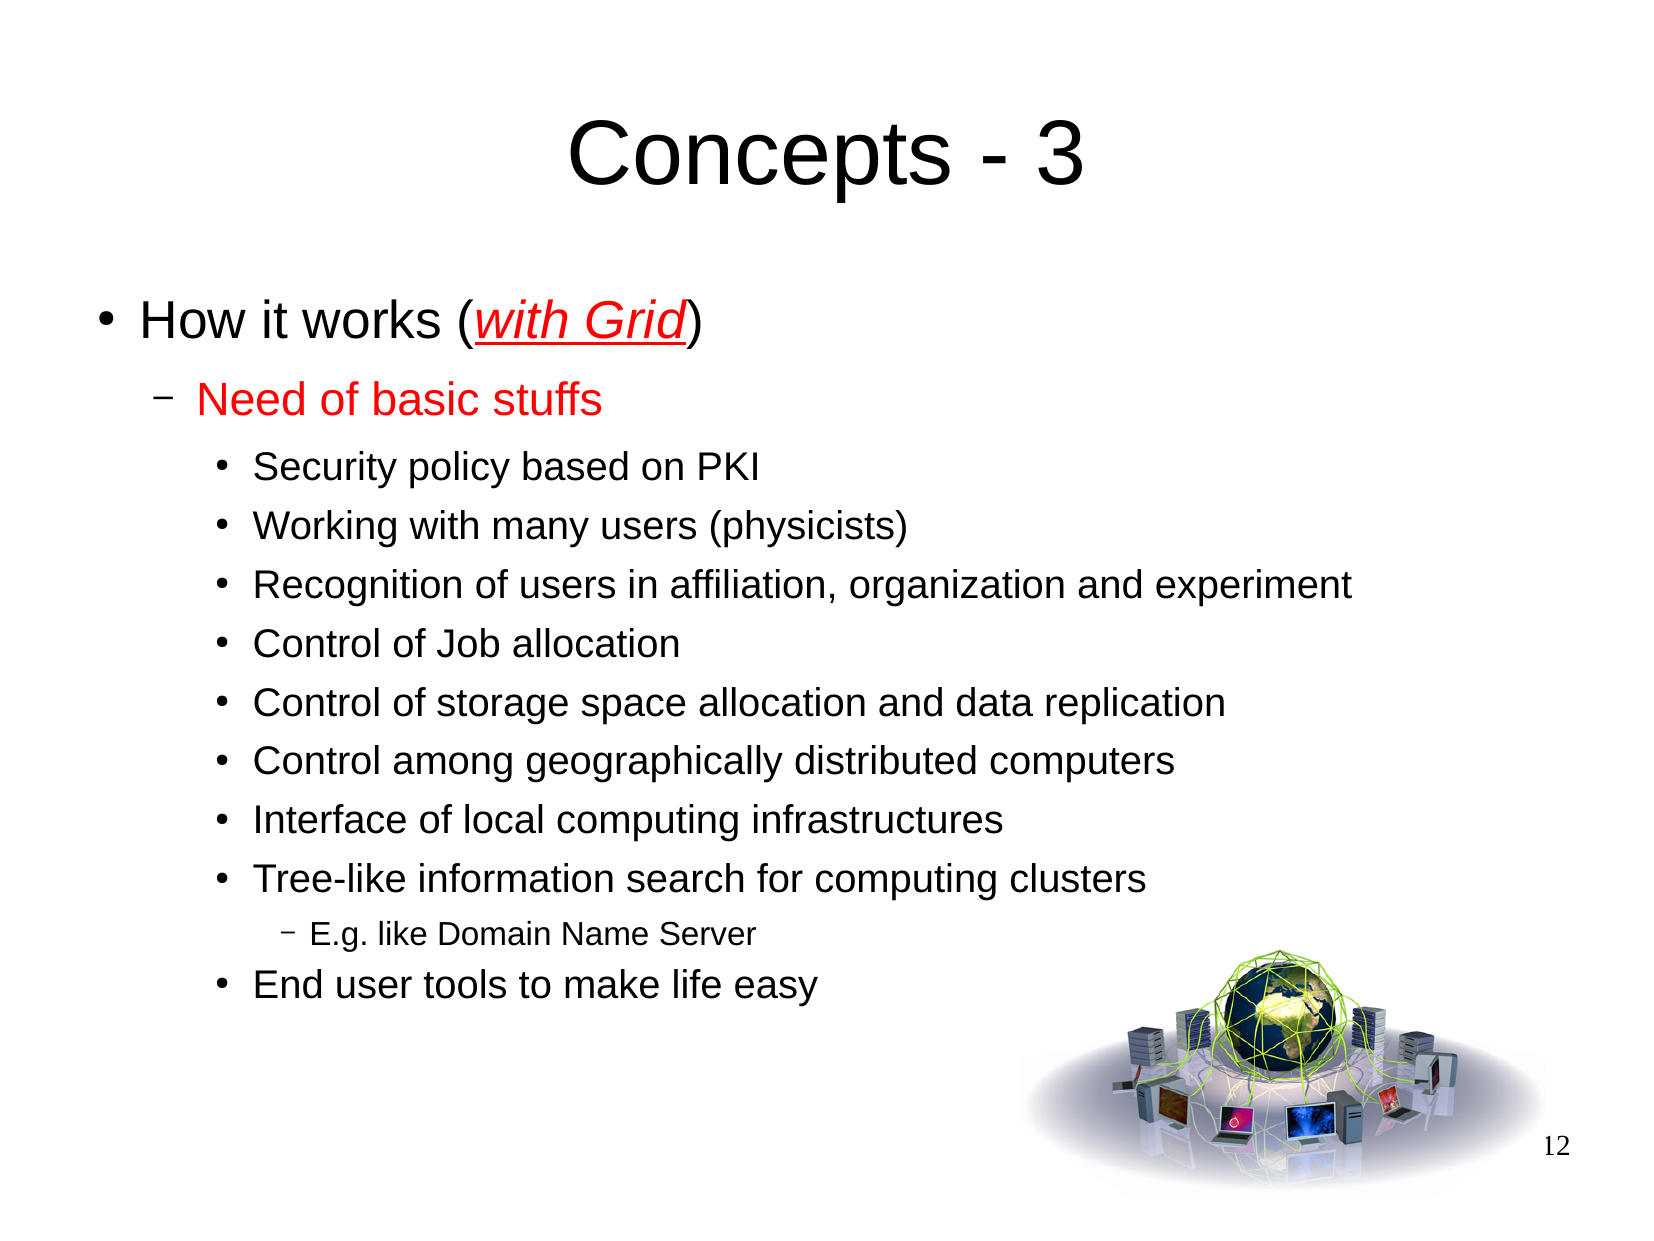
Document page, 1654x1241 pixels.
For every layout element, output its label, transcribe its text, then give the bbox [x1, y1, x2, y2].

picture [1020, 944, 1546, 1201]
list How it works (with Grid) Need of basic stuffs Security policy based on PKI Working with many users (physicists) Recognition of users in affiliation, organization and experiment Control of Job allocation Control of storage space allocation and data replication Control among geographically distributed computers Interface of local computing infrastructures Tree-like information search for computing clusters E.g. like Domain Name Server End user tools to make life easy [82, 290, 1571, 1010]
title Concepts - 3 [82, 49, 1571, 257]
